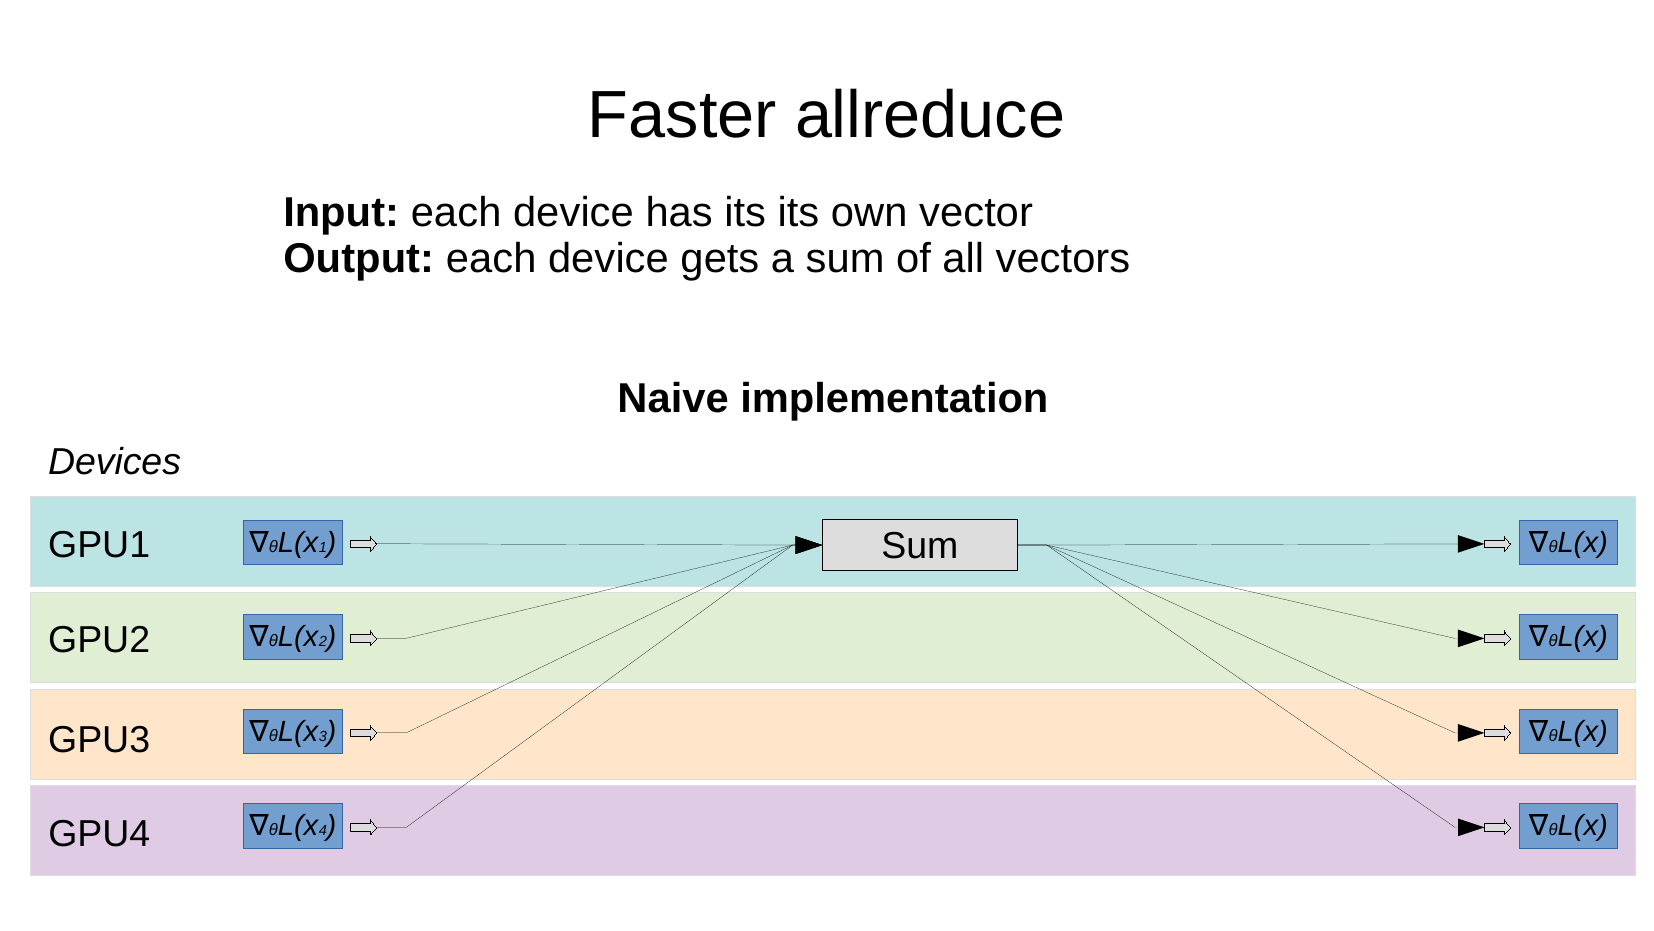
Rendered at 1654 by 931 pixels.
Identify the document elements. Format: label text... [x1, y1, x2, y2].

text_box GPU4 [33, 805, 226, 863]
text_box [1056, 550, 1135, 587]
text_box GPU2 [33, 610, 226, 668]
text_box ∇θL(x3) [243, 709, 343, 754]
text_box [1117, 592, 1344, 683]
text_box Sum [822, 519, 1018, 571]
text_box [30, 785, 1636, 876]
text_box [606, 592, 1244, 683]
text_box [624, 548, 784, 587]
text_box ∇θL(x2) [243, 614, 343, 660]
text_box [473, 689, 1384, 780]
text_box ∇θL(x) [1519, 803, 1618, 849]
title Faster allreduce [82, 37, 1571, 193]
text_box Input: each device has its its own vector Output: each device gets a sum of all vectors Naive implementation [268, 181, 1398, 429]
text_box [30, 592, 693, 683]
text_box [30, 496, 1636, 587]
text_box GPU3 [33, 711, 226, 768]
text_box ∇θL(x) [1519, 709, 1618, 754]
text_box [1257, 689, 1636, 780]
text_box [709, 551, 782, 587]
text_box [737, 546, 1105, 587]
text_box GPU1 [33, 516, 226, 574]
text_box ∇θL(x) [1519, 520, 1618, 565]
text_box ∇θL(x4) [243, 803, 343, 849]
text_box [512, 592, 726, 683]
text_box [1152, 592, 1636, 683]
text_box [1056, 548, 1225, 587]
text_box ∇θL(x1) [243, 520, 343, 565]
text_box [30, 689, 594, 780]
text_box ∇θL(x) [1519, 614, 1618, 660]
text_box Devices [33, 433, 226, 491]
